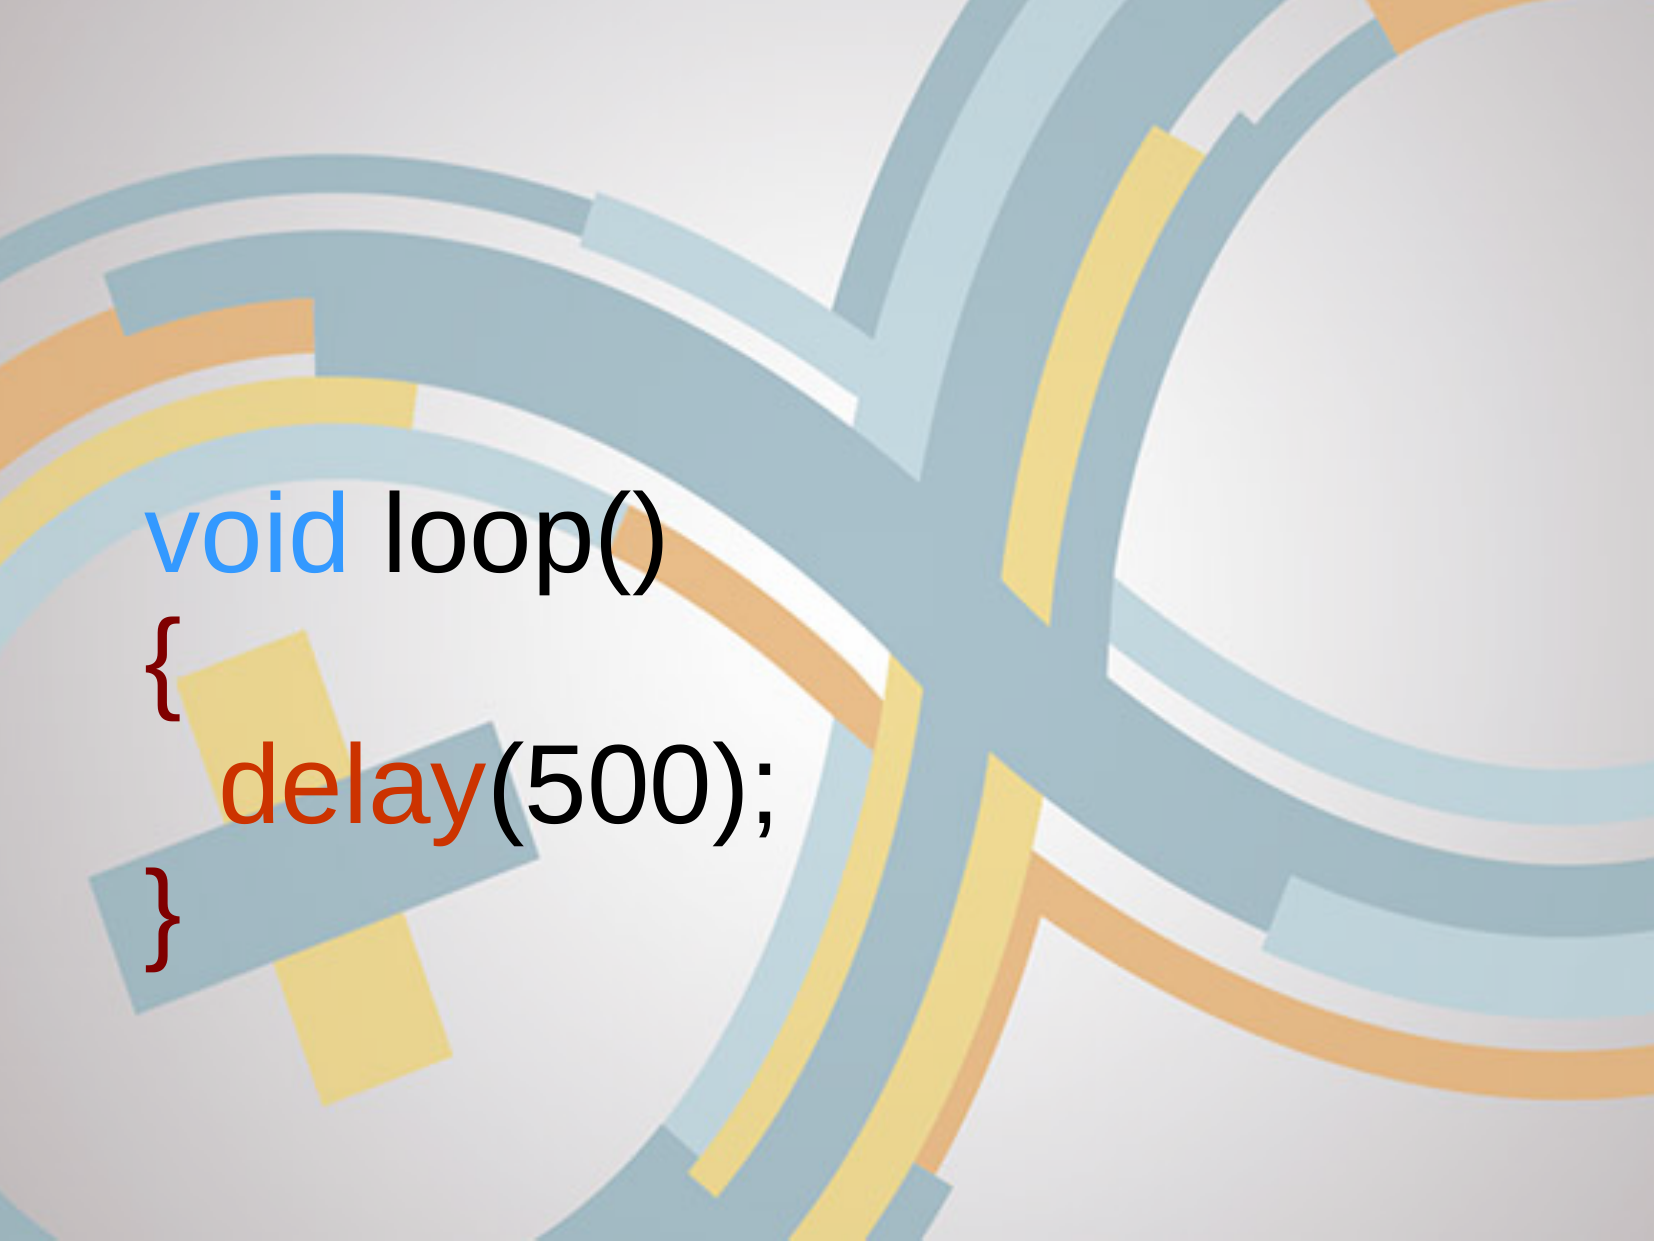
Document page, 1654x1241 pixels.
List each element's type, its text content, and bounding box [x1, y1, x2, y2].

picture [0, 0, 1654, 1241]
text_box void loop() { delay(500); } [129, 463, 1654, 981]
